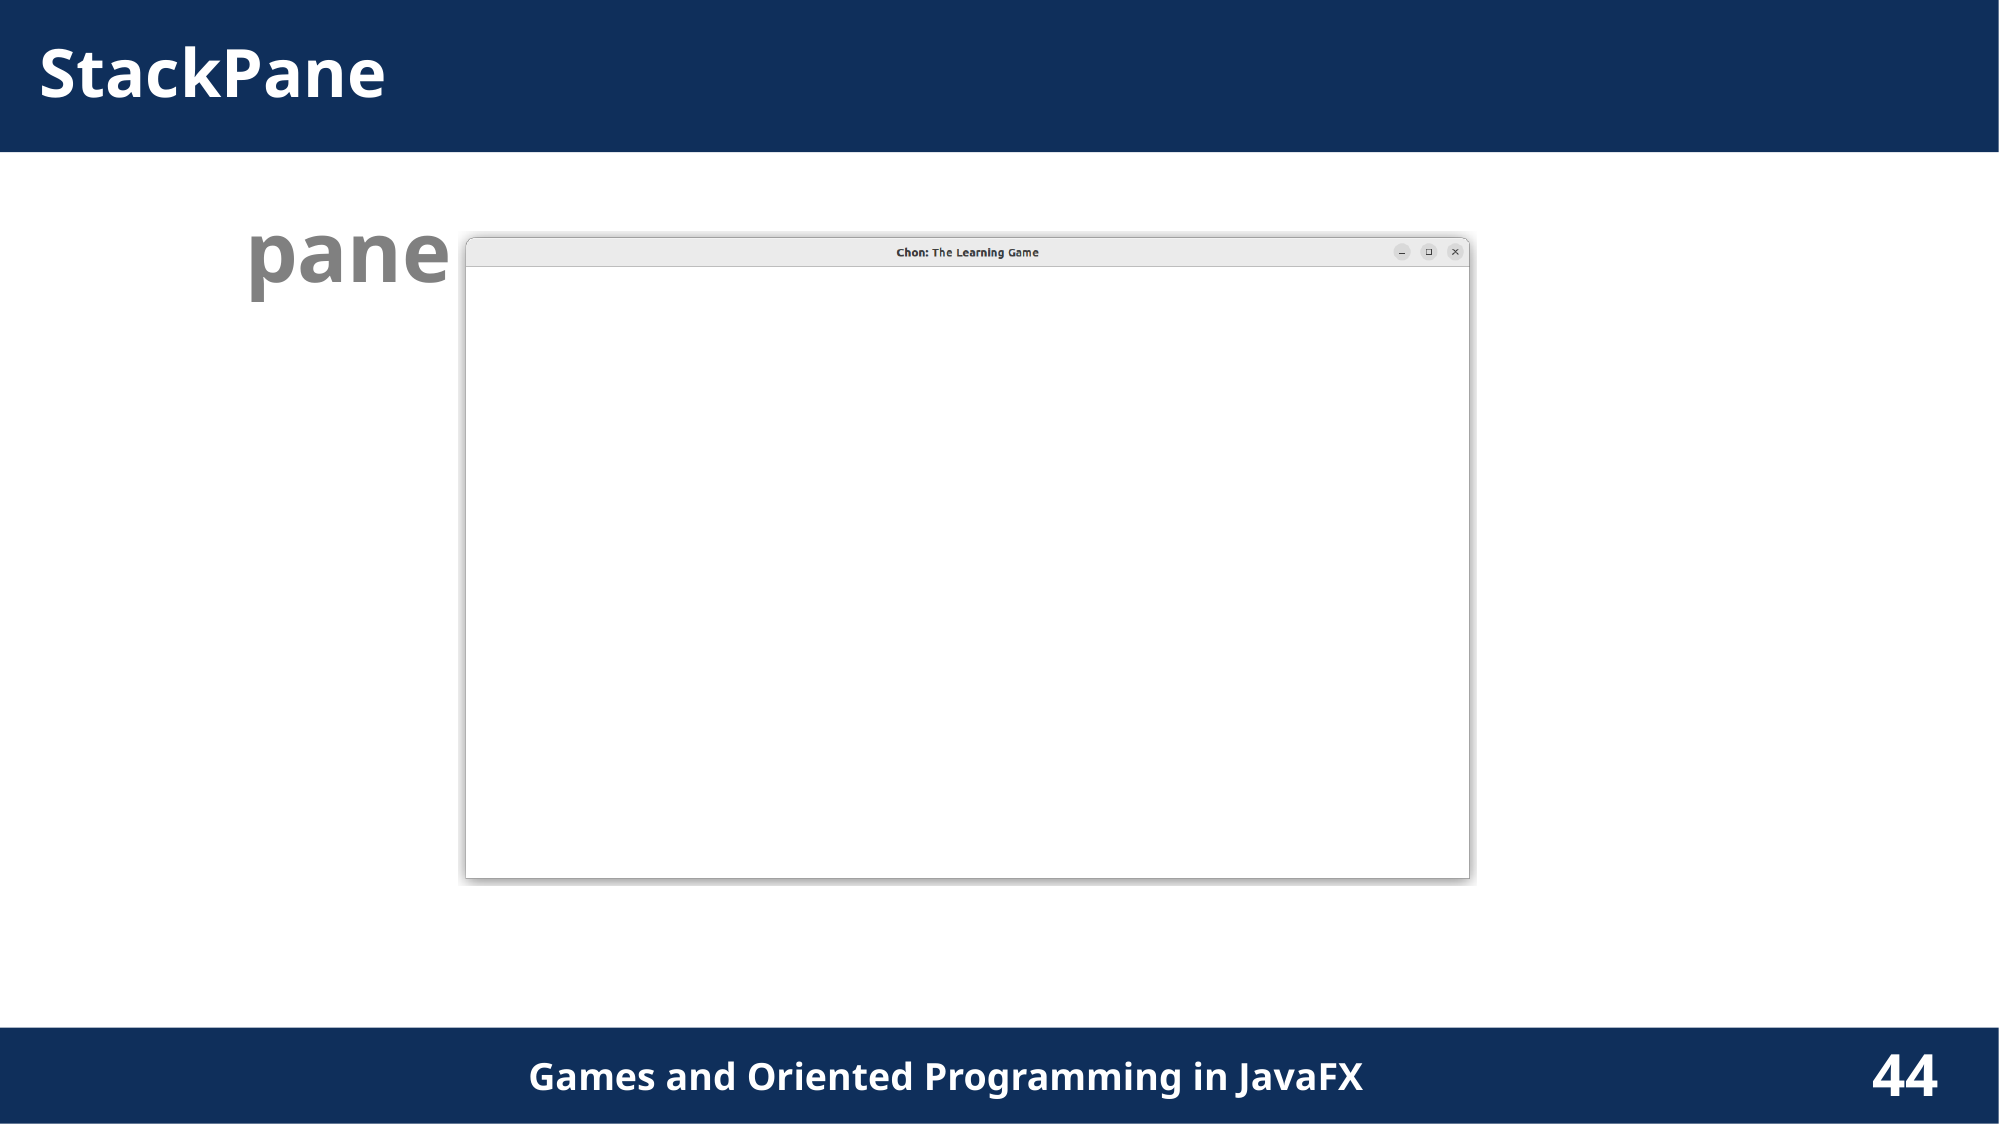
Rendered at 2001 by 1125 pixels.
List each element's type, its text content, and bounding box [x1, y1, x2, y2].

text_box StackPane [25, 23, 1999, 119]
picture [458, 231, 1477, 886]
text_box pane [188, 192, 508, 308]
